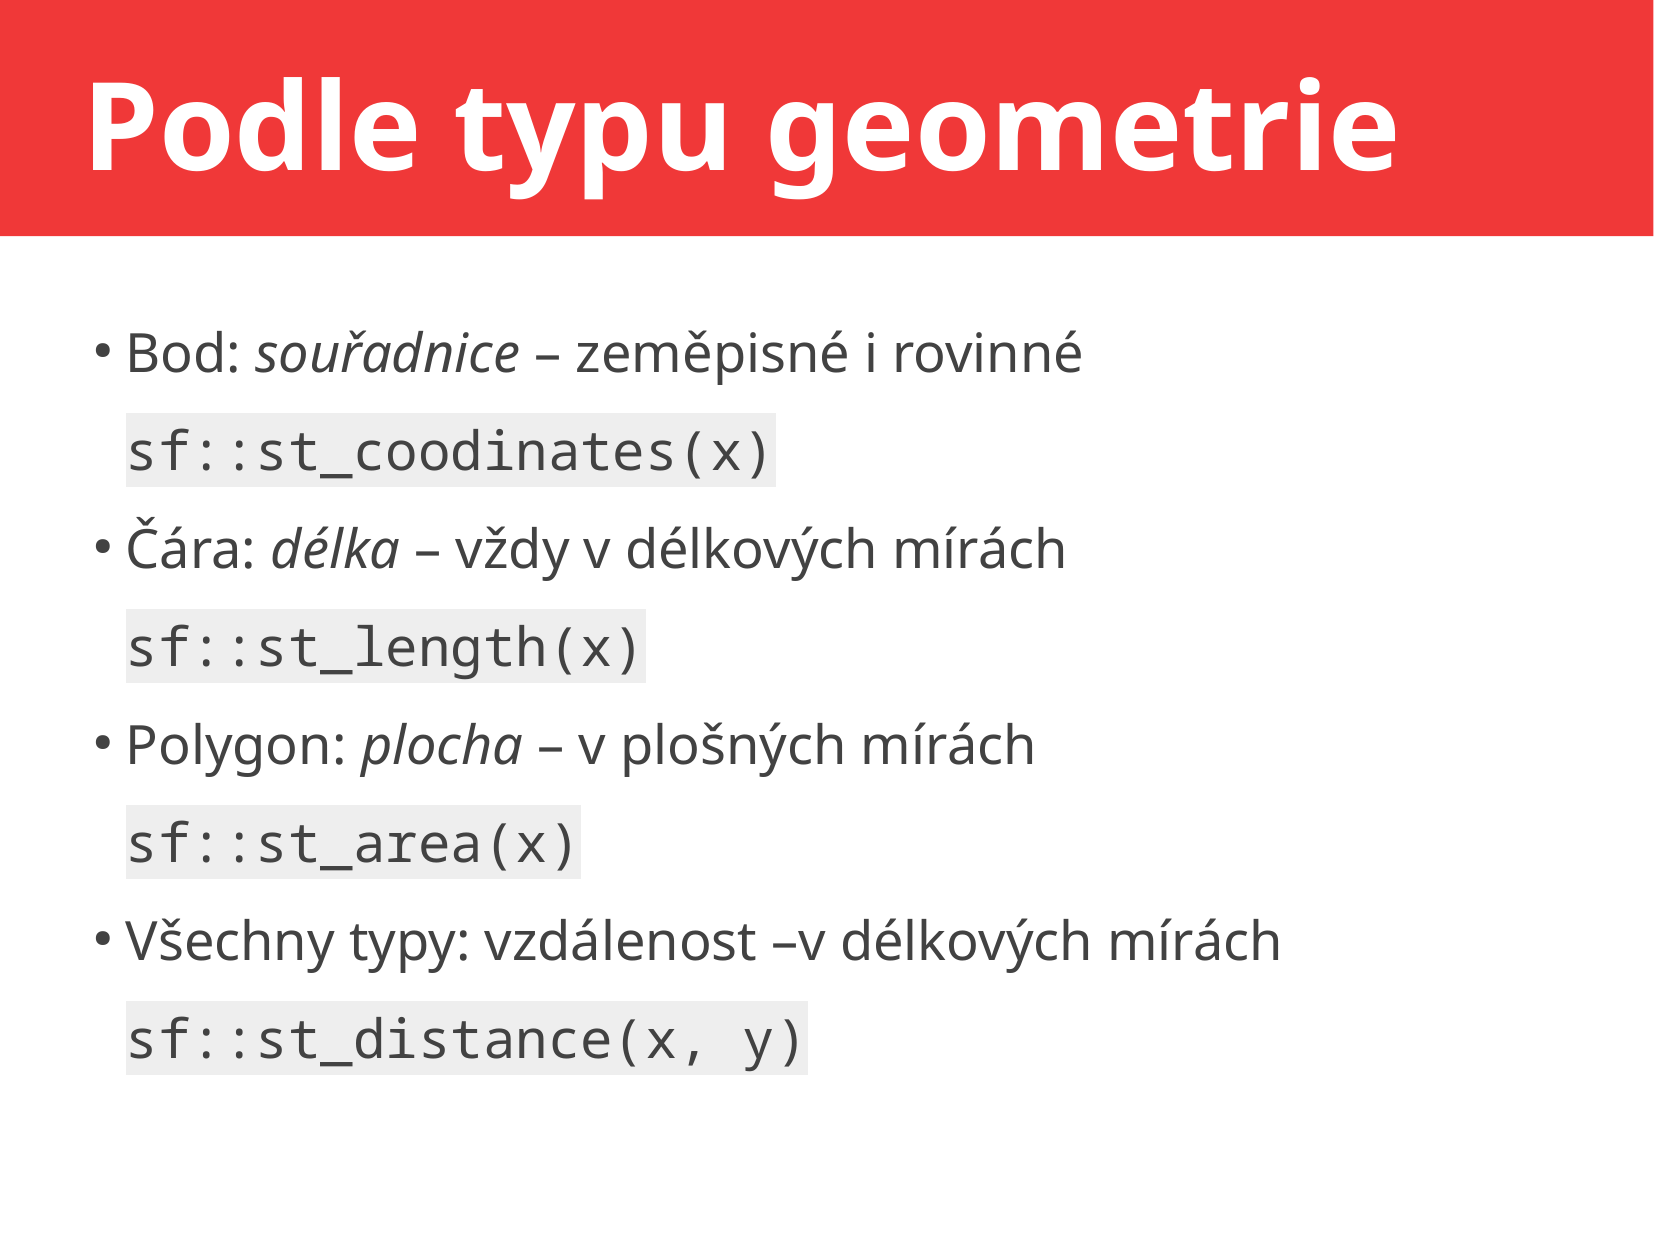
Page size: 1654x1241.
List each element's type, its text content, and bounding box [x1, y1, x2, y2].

list Bod: souřadnice – zeměpisné i rovinné sf::st_coodinates(x) Čára: délka – vždy v délkových mírách sf::st_length(x) Polygon: plocha – v plošných mírách sf::st_area(x) Všechny typy: vzdálenost –v délkových mírách sf::st_distance(x, y) [82, 314, 1563, 1080]
title Podle typu geometrie [82, 19, 1571, 227]
